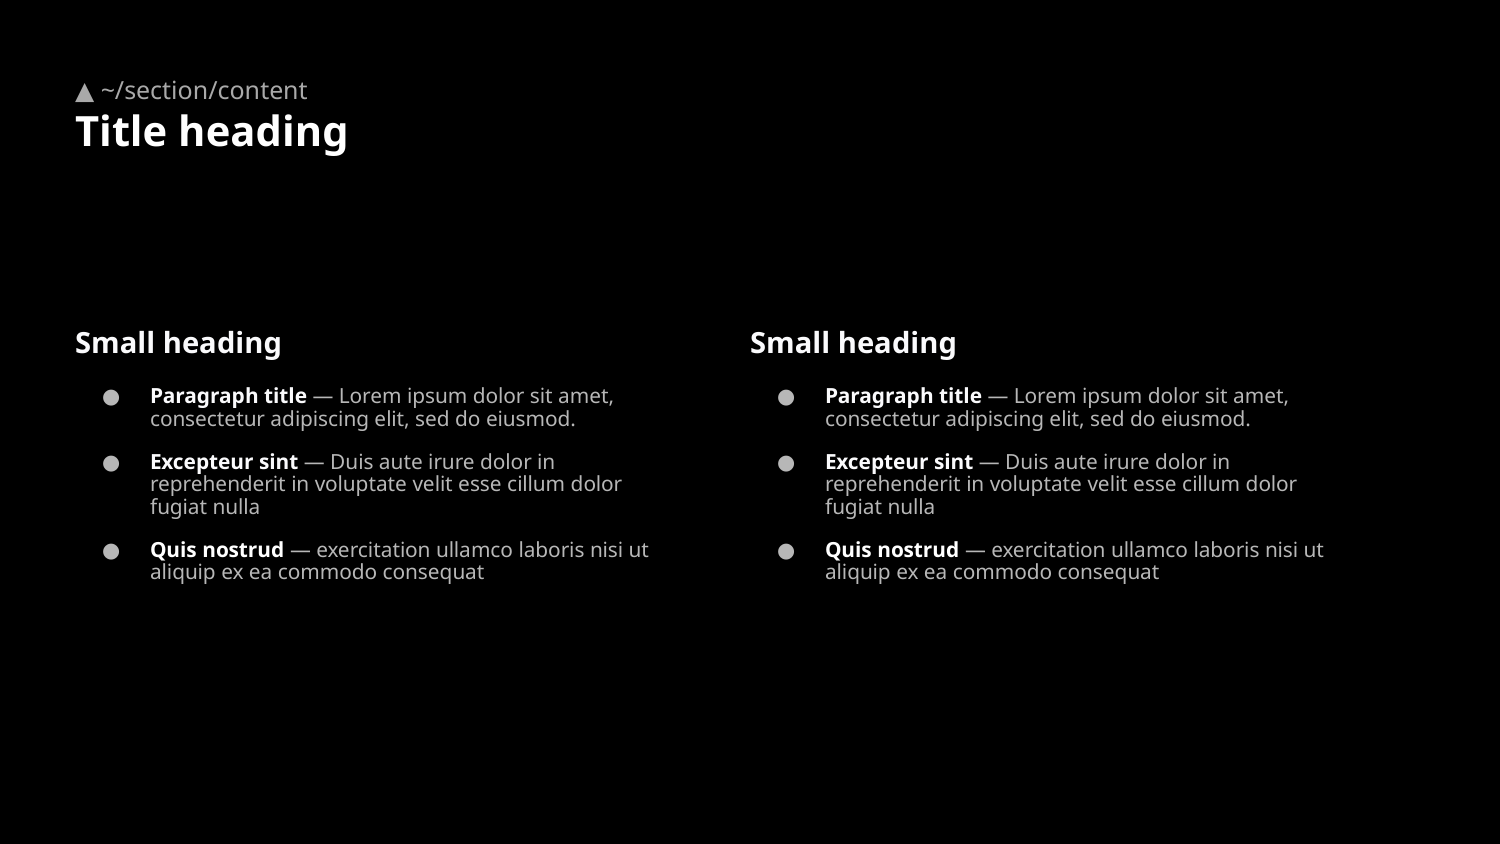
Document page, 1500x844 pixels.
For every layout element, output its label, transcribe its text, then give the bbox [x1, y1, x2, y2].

text_box ▲ ~/section/content [75, 75, 568, 106]
text_box Title heading [74, 105, 637, 156]
text_box Paragraph title — Lorem ipsum dolor sit amet, consectetur adipiscing elit, sed do eiusmod. Excepteur sint — Duis aute irure dolor in reprehenderit in voluptate velit esse cillum dolor fugiat nulla Quis nostrud — exercitation ullamco laboris nisi ut aliquip ex ea commodo consequat [75, 385, 655, 585]
text_box Small heading [750, 328, 1318, 360]
text_box Small heading [75, 328, 643, 360]
text_box Paragraph title — Lorem ipsum dolor sit amet, consectetur adipiscing elit, sed do eiusmod. Excepteur sint — Duis aute irure dolor in reprehenderit in voluptate velit esse cillum dolor fugiat nulla Quis nostrud — exercitation ullamco laboris nisi ut aliquip ex ea commodo consequat [750, 385, 1330, 585]
